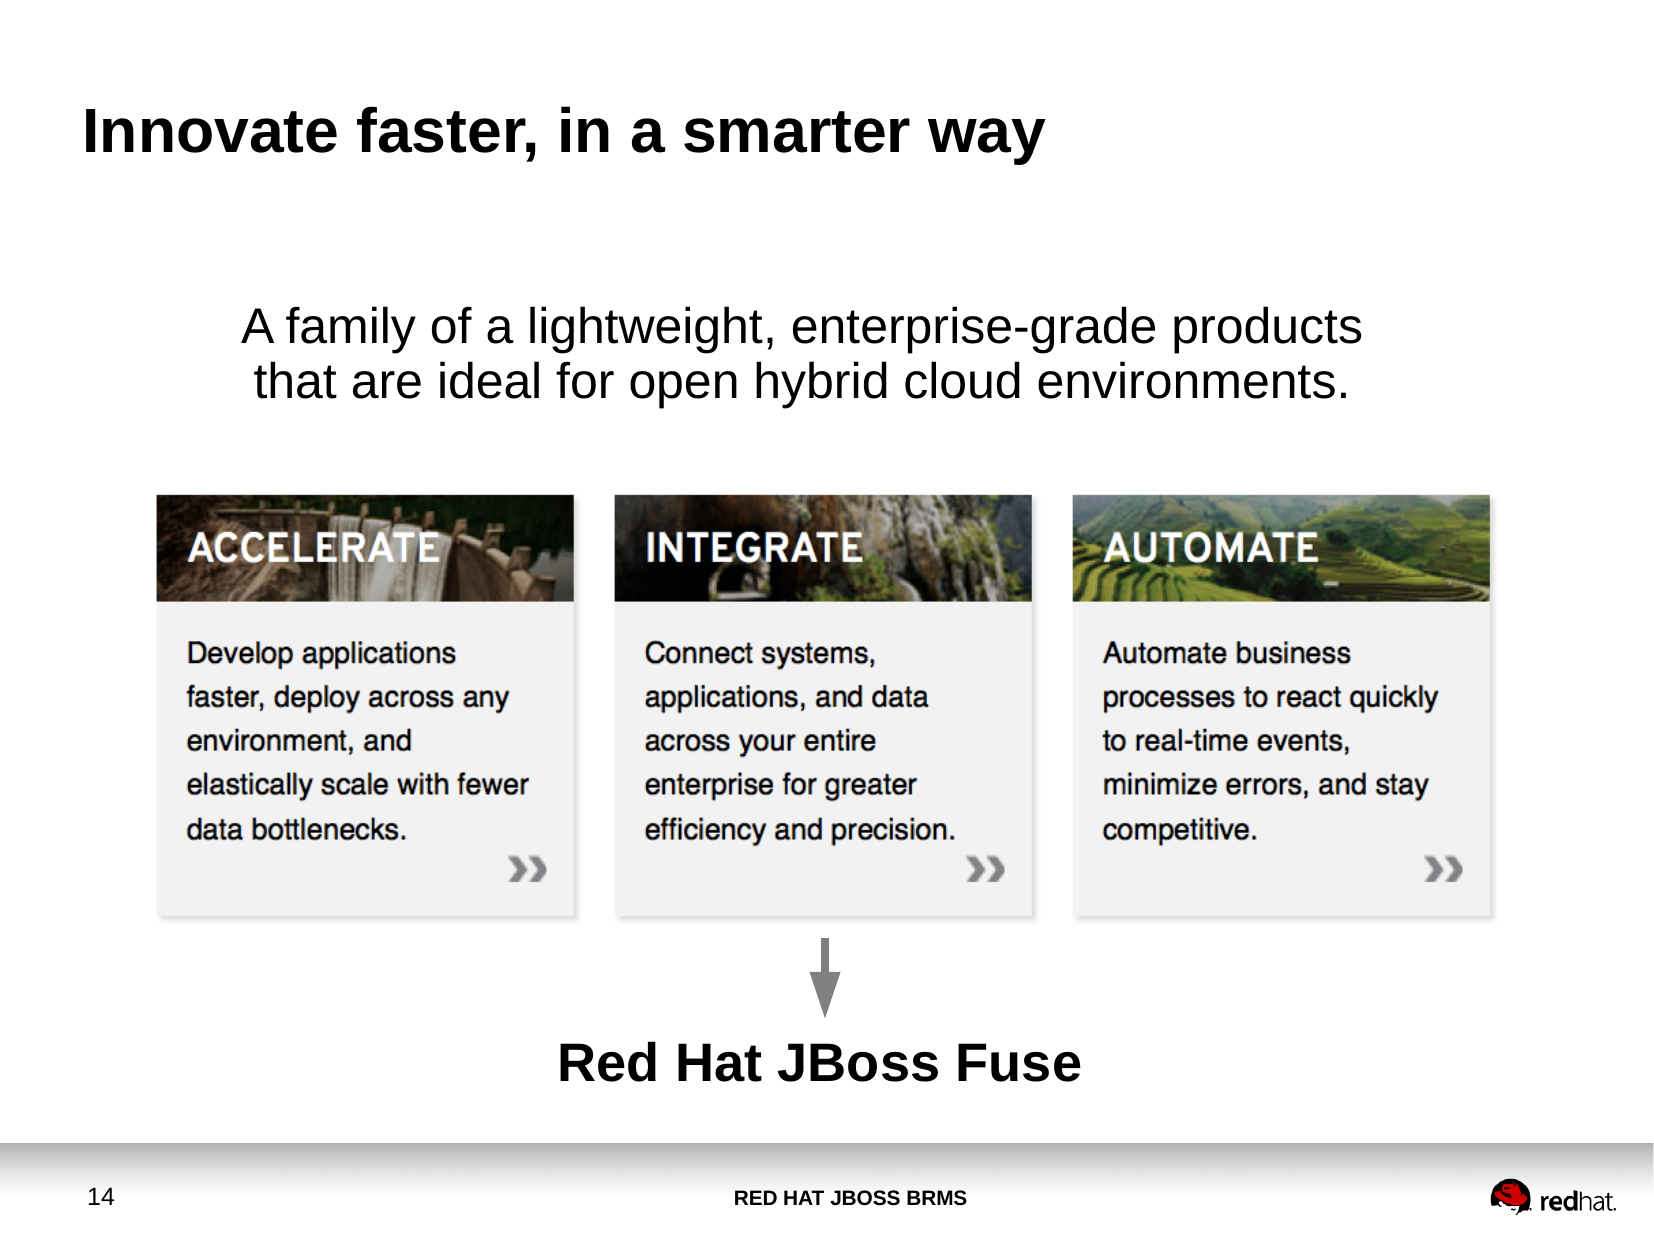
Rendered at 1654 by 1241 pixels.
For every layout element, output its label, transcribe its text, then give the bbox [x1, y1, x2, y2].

title Innovate faster, in a smarter way [82, 37, 1571, 226]
text_box Red Hat JBoss Fuse [543, 1024, 1126, 1101]
picture [0, 1143, 1654, 1241]
picture [150, 491, 1501, 930]
list A family of a lightweight, enterprise-grade products that are ideal for open hybrid cloud environments. [221, 297, 1384, 429]
